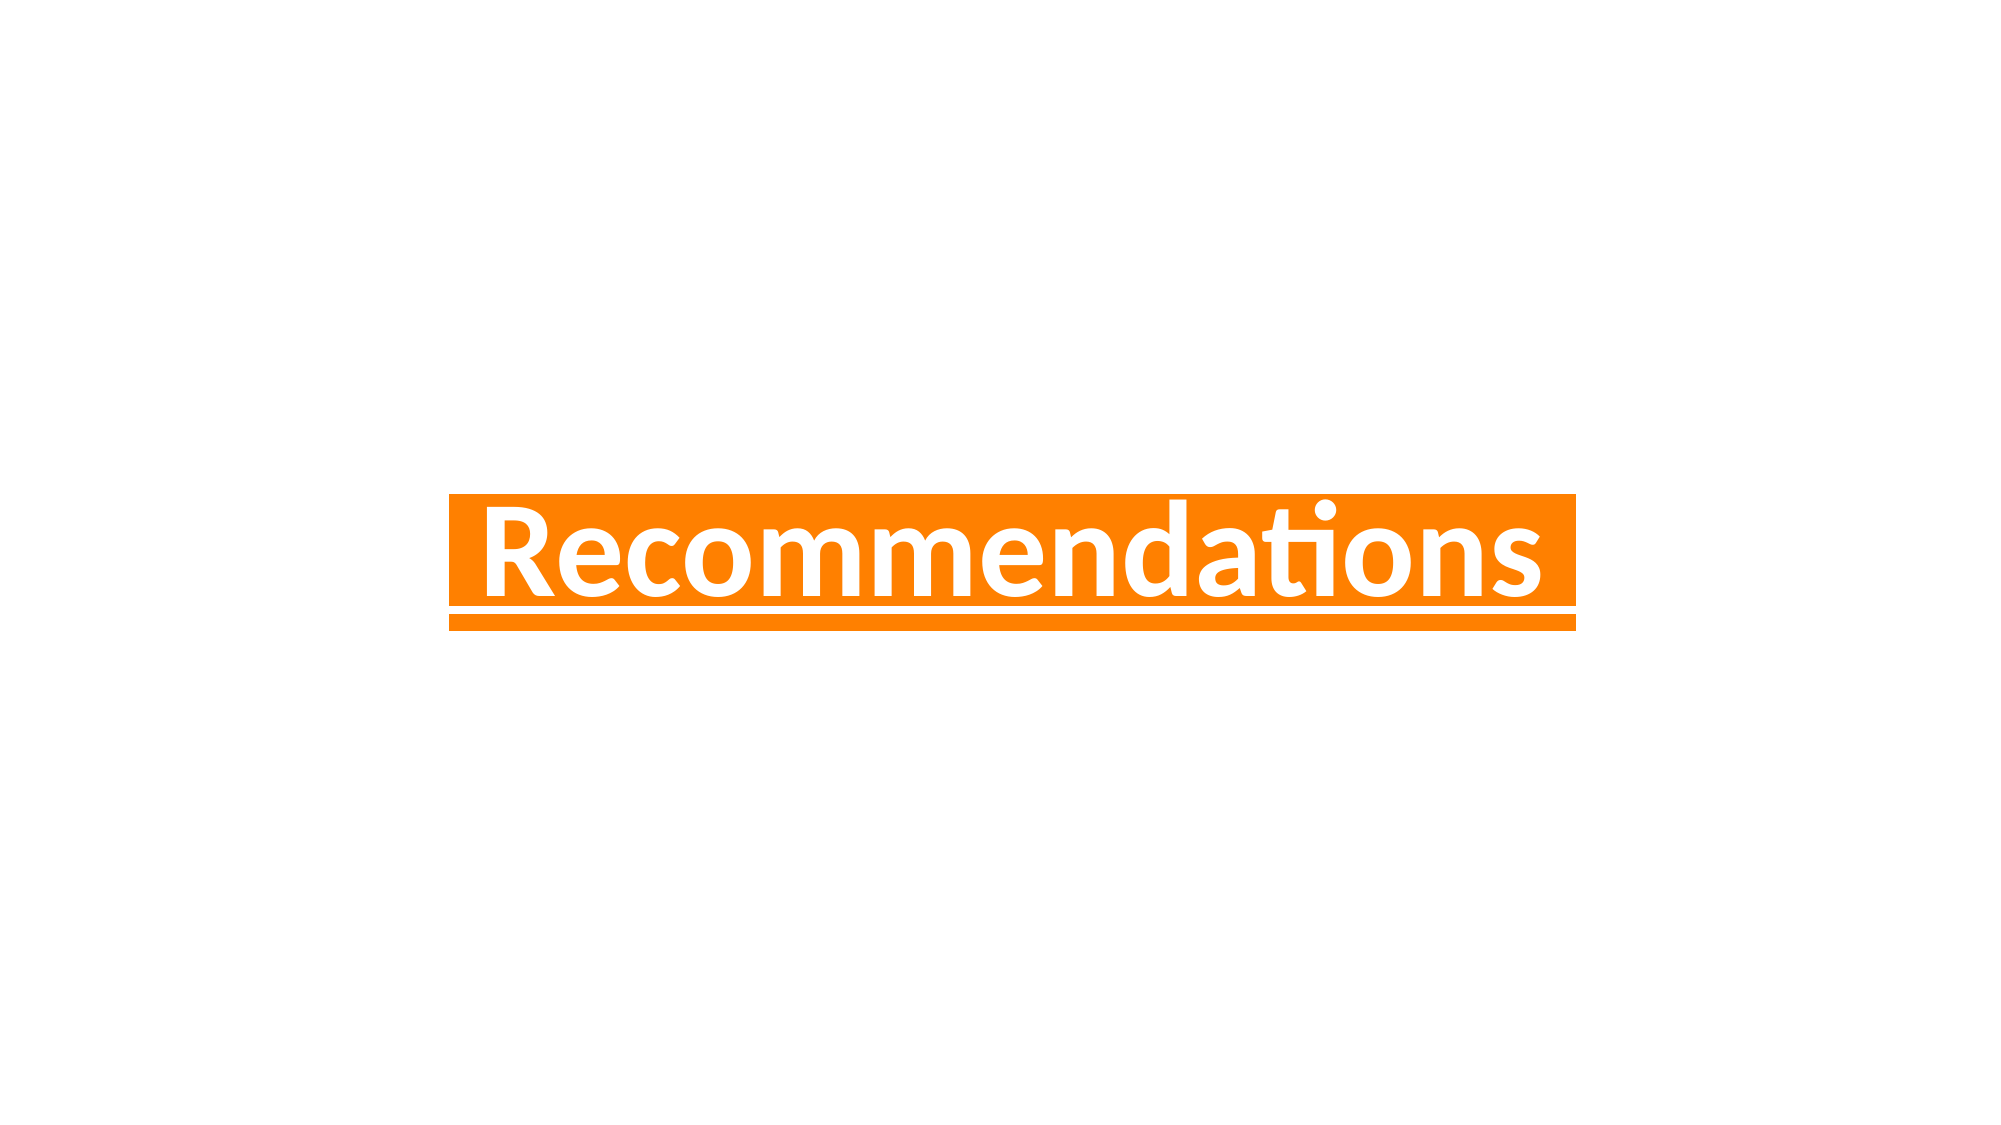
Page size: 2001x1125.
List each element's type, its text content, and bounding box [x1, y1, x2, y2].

subtitle Recommendations [262, 149, 1763, 976]
